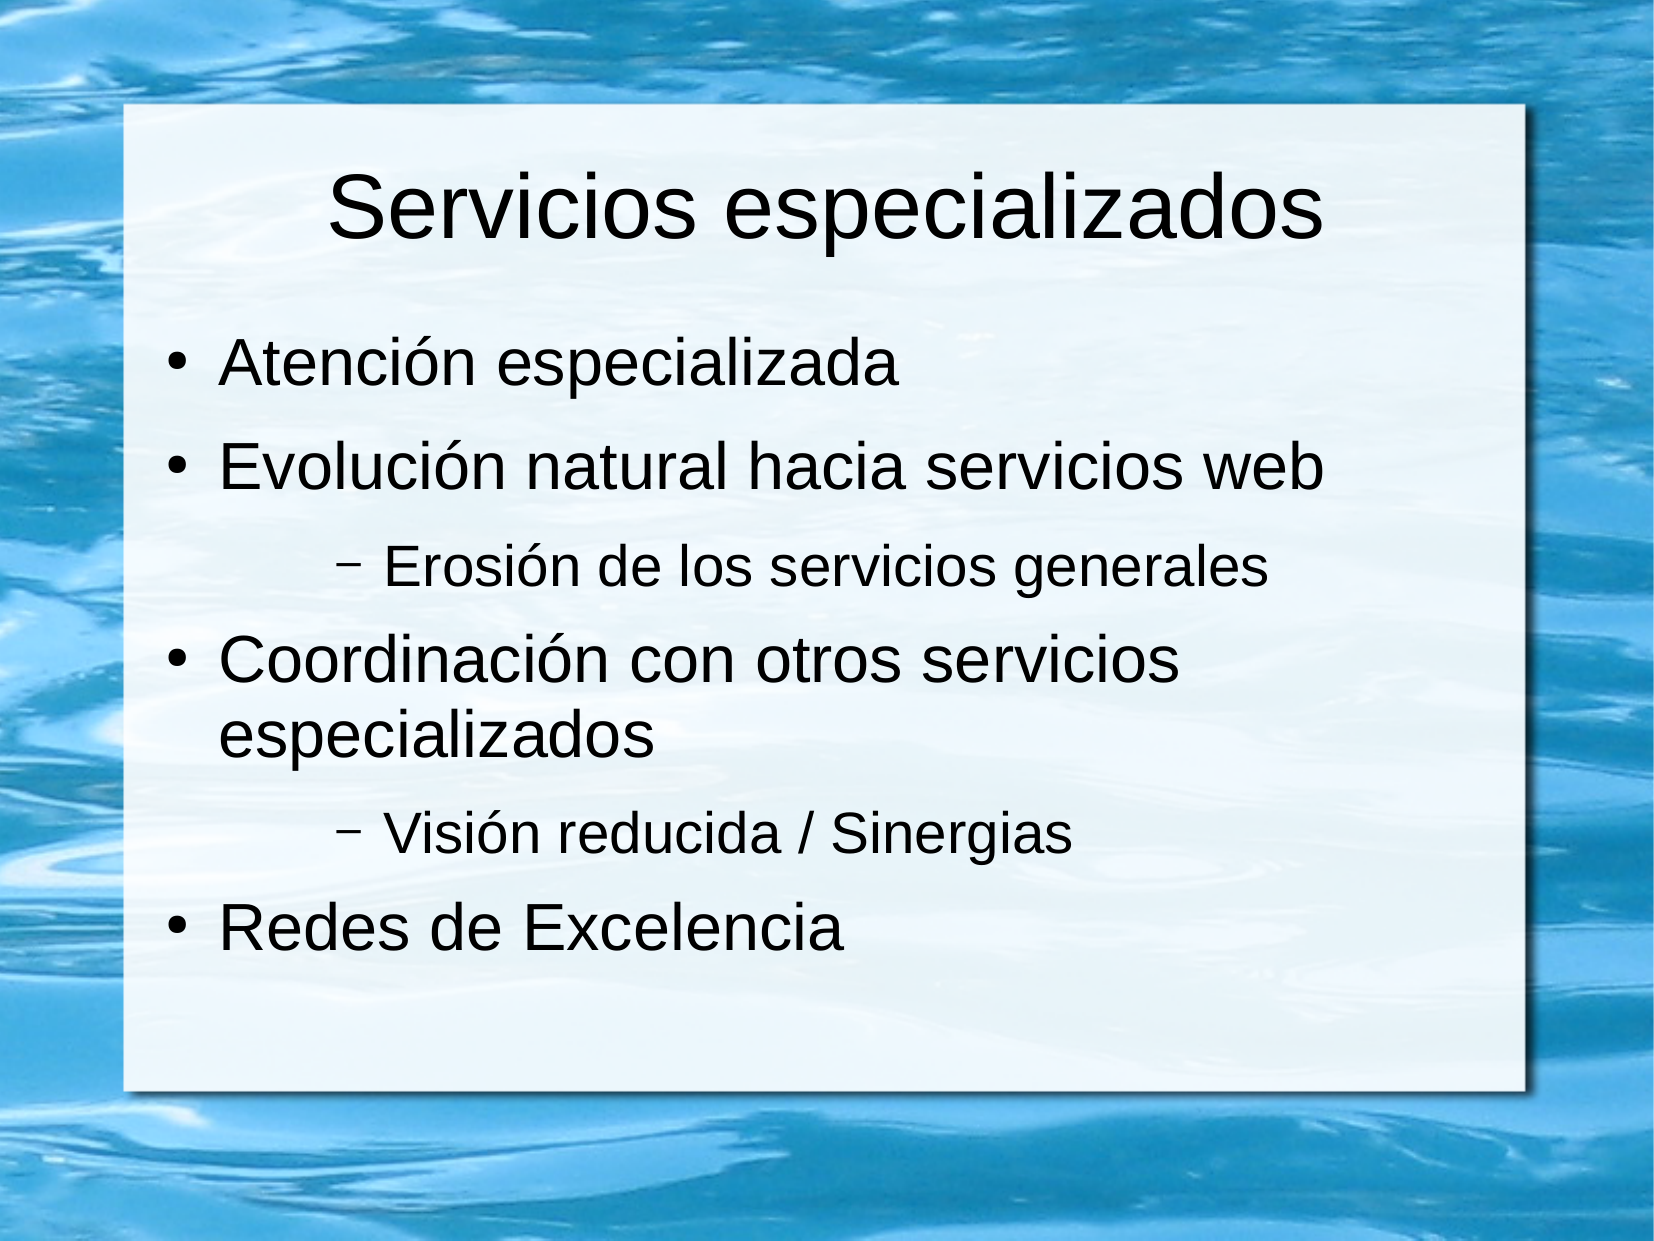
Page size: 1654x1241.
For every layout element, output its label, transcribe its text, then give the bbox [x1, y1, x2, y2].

list Atención especializada Evolución natural hacia servicios web Erosión de los servicios generales Coordinación con otros servicios especializados Visión reducida / Sinergias Redes de Excelencia [147, 324, 1506, 1129]
picture [0, 0, 1654, 1241]
title Servicios especializados [147, 125, 1506, 288]
